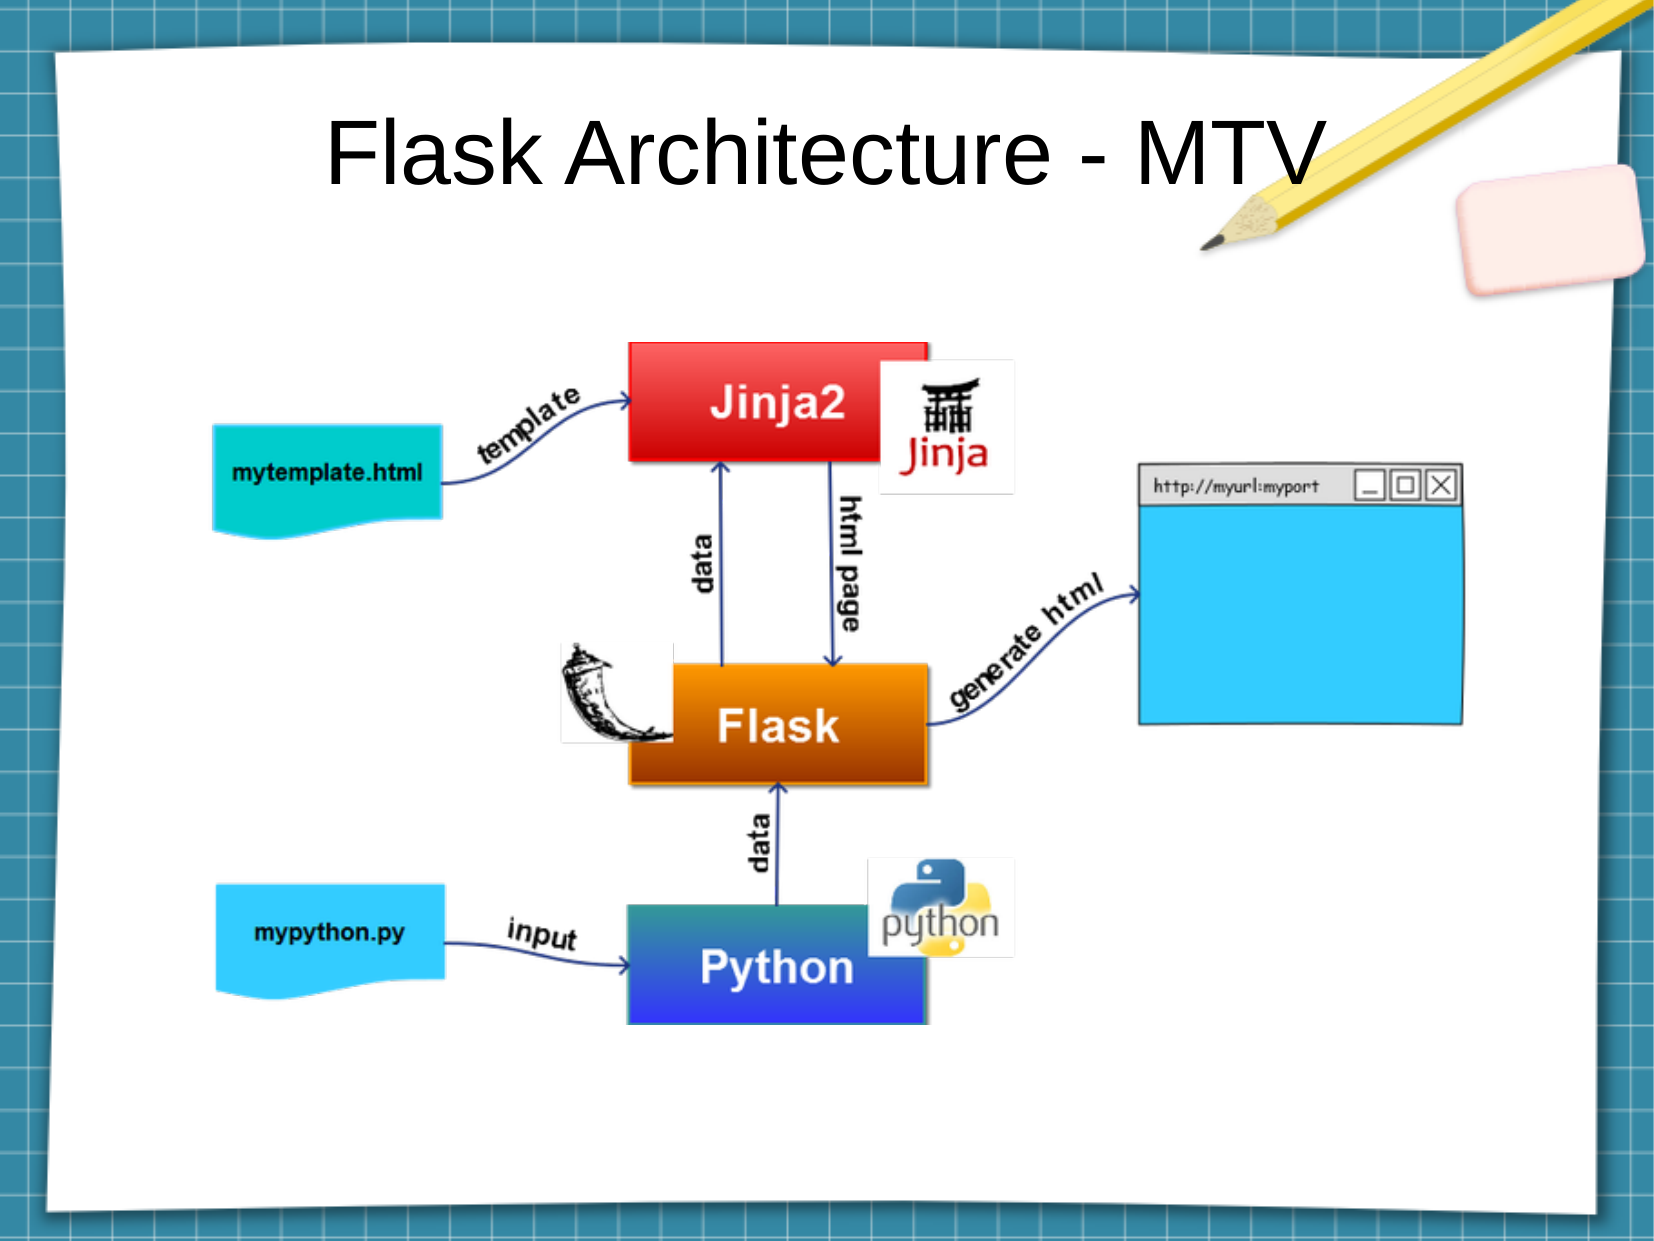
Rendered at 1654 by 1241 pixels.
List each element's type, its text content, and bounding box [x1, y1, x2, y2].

picture [0, 0, 1654, 1241]
title Flask Architecture - MTV [82, 49, 1571, 257]
